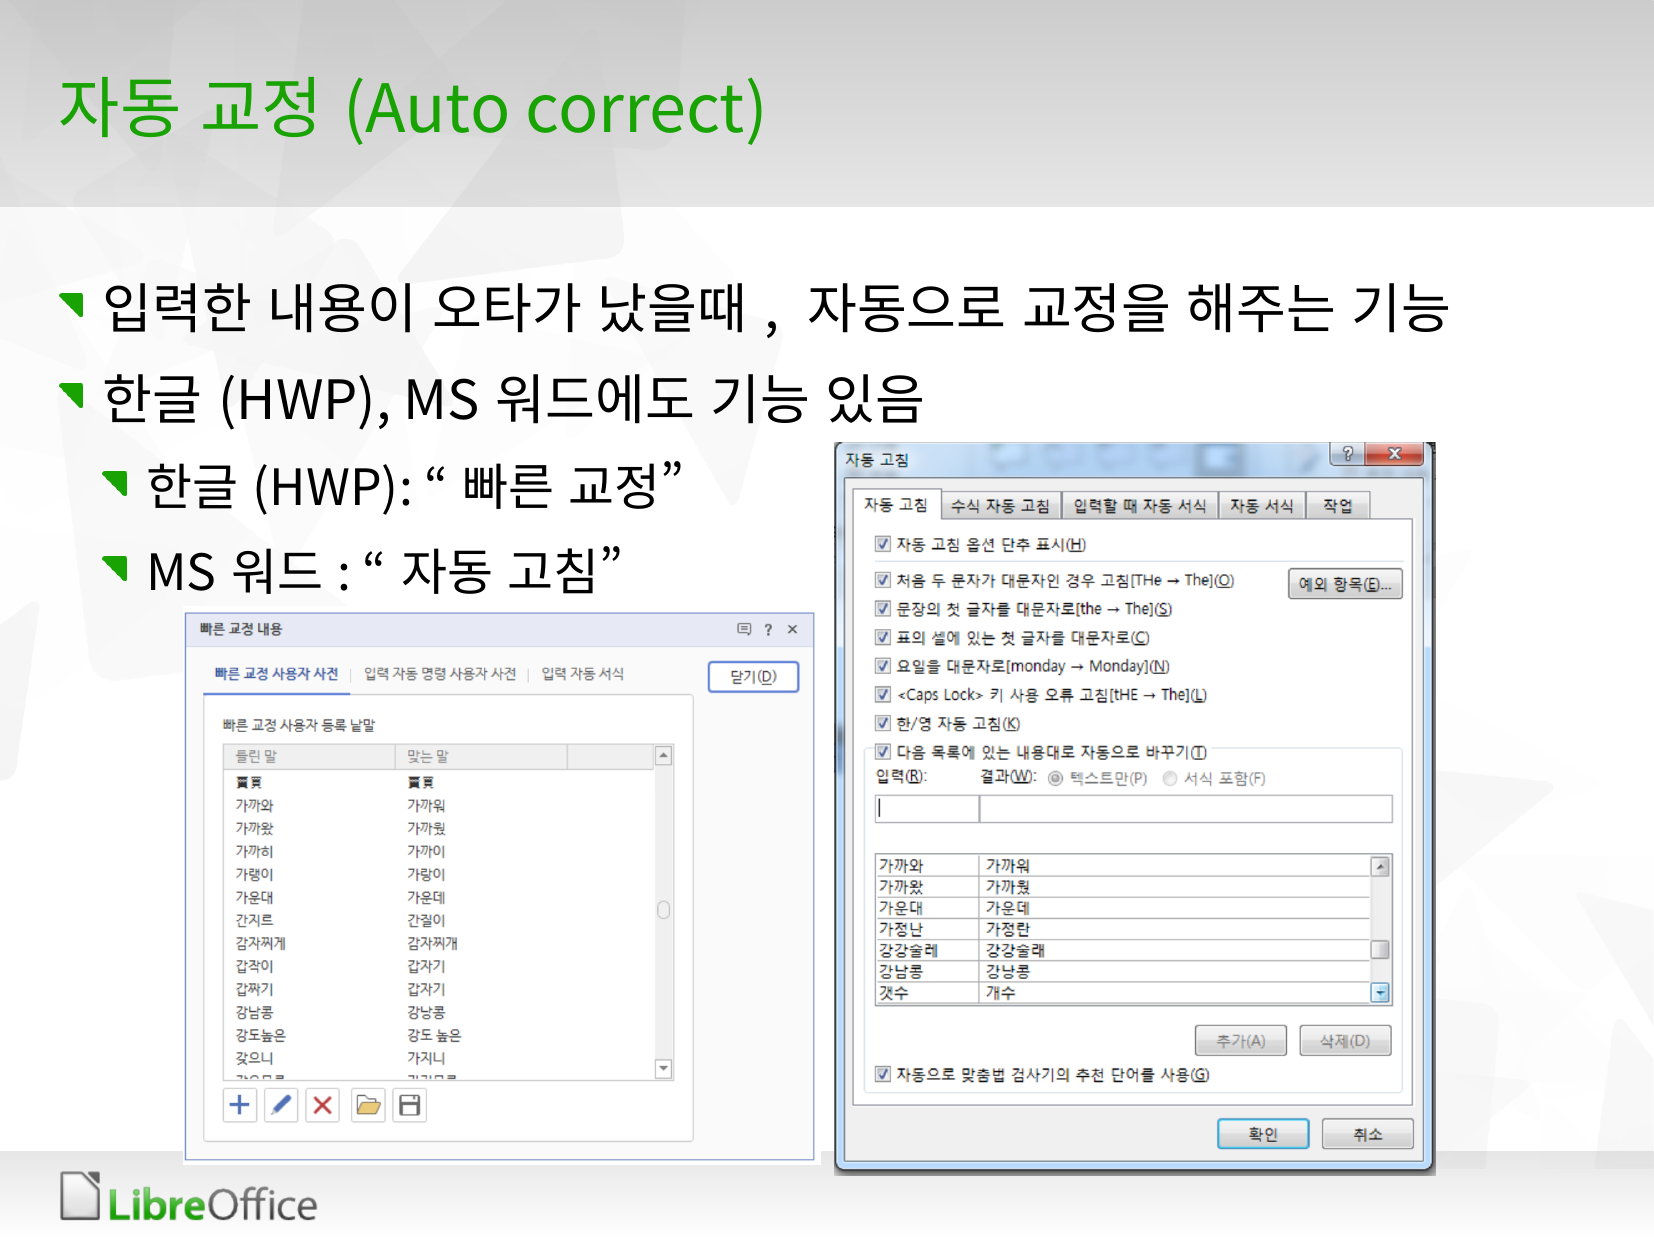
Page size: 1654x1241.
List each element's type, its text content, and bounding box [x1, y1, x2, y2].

title 자동 교정(Auto correct) [59, 29, 1595, 178]
picture [41, 606, 821, 1240]
picture [0, 0, 783, 931]
picture [834, 442, 1654, 1177]
list 입력한 내용이 오타가 났을때, 자동으로 교정을 해주는 기능 한글(HWP), MS워드에도 기능 있음 한글(HWP): “빠른 교정” MS워드: “자동 고침” [59, 265, 1595, 986]
